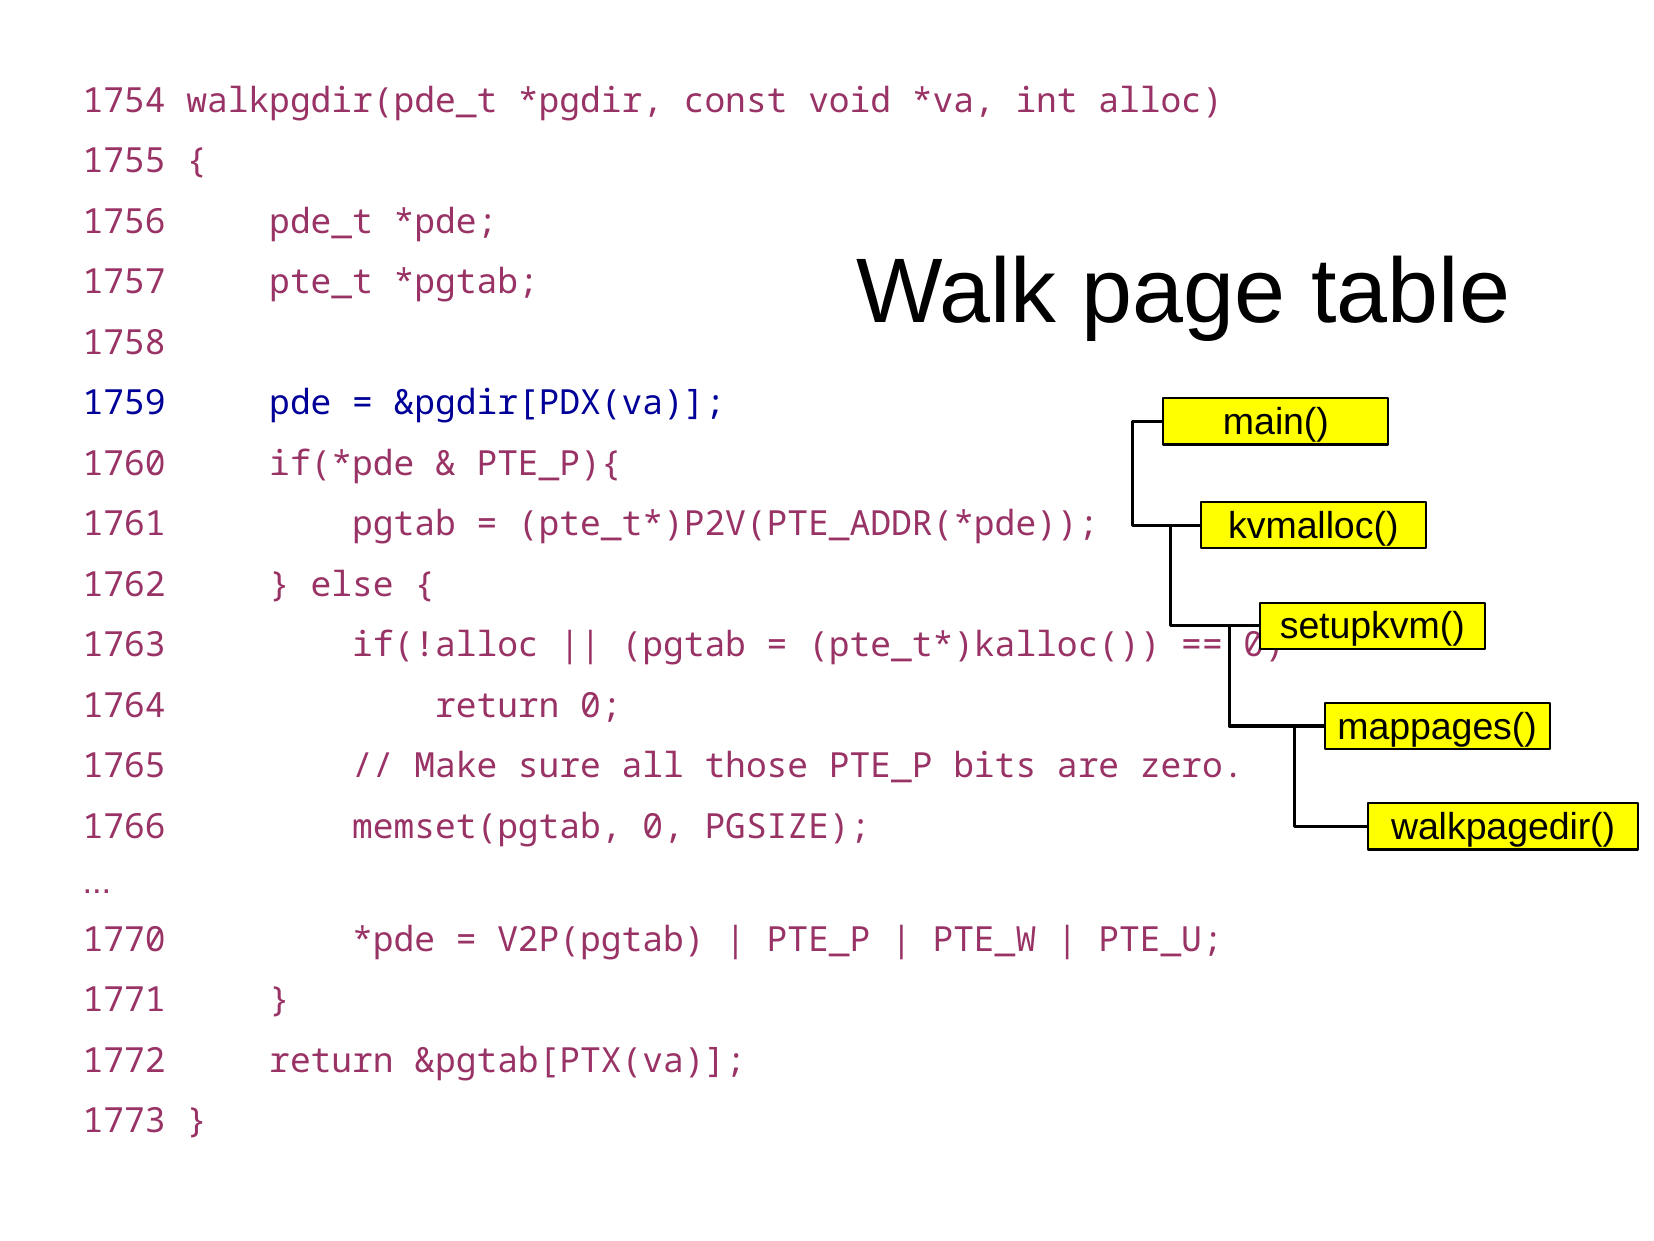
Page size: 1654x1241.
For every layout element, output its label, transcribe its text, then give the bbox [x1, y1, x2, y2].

text_box kvmalloc() [1200, 502, 1426, 549]
text_box walkpagedir() [1367, 803, 1639, 850]
text_box mappages() [1324, 702, 1550, 750]
text_box setupkvm() [1259, 602, 1485, 649]
text_box main() [1163, 398, 1389, 445]
list 1754 walkpgdir(pde_t *pgdir, const void *va, int alloc) 1755 { 1756 pde_t *pde; 1757 pte_t *pgtab; 1758 1759 pde = &pgdir[PDX(va)]; 1760 if(*pde & PTE_P){ 1761 pgtab = (pte_t*)P2V(PTE_ADDR(*pde)); 1762 } else { 1763 if(!alloc || (pgtab = (pte_t*)kalloc()) == 0) 1764 return 0; 1765 // Make sure all those PTE_P bits are zero. 1766 memset(pgtab, 0, PGSIZE); ... 1770 *pde = V2P(pgtab) | PTE_P | PTE_W | PTE_U; 1771 } 1772 return &pgtab[PTX(va)]; 1773 } [82, 75, 1571, 1163]
title Walk page table [791, 187, 1576, 395]
